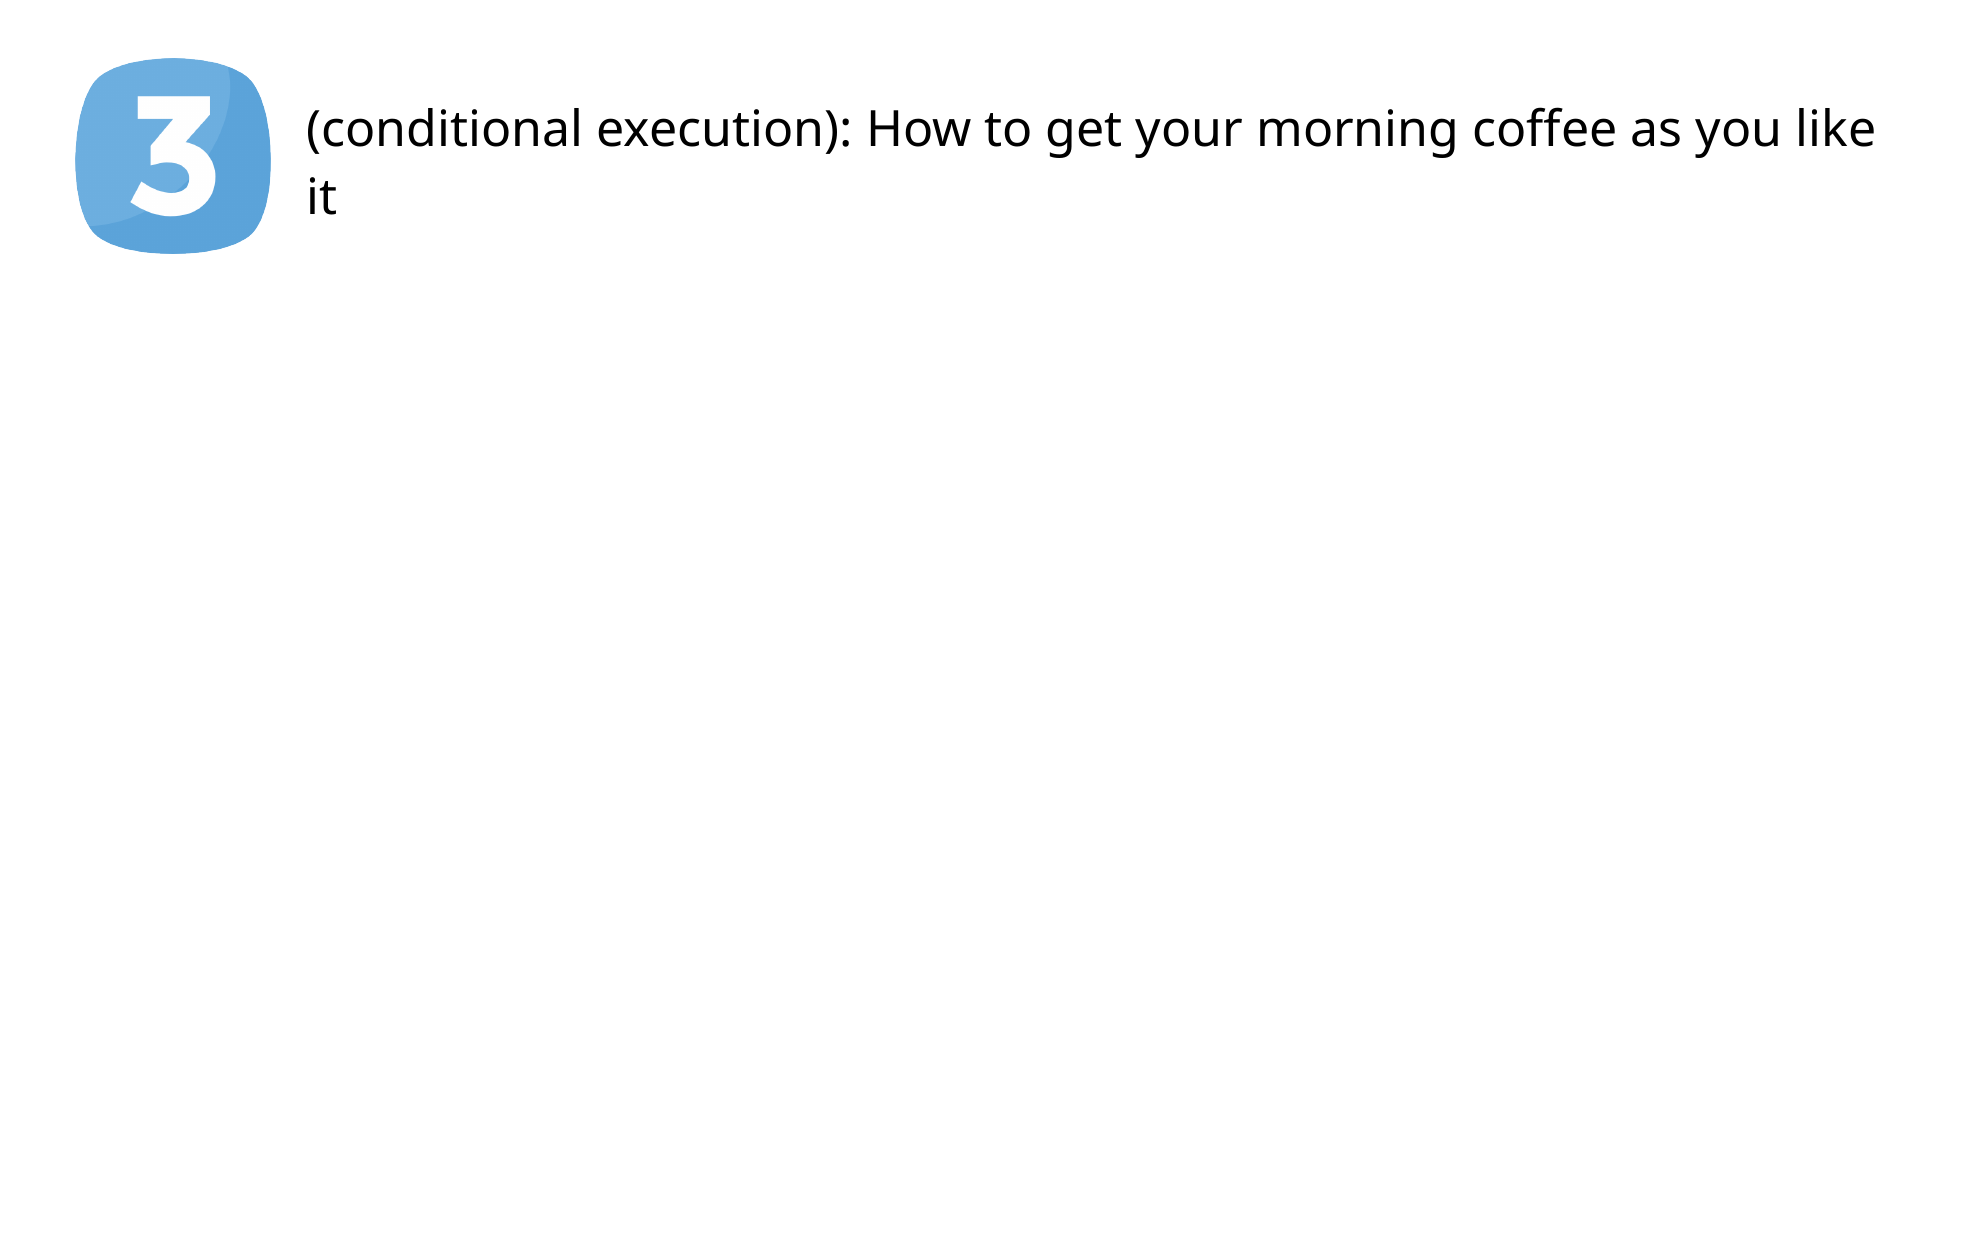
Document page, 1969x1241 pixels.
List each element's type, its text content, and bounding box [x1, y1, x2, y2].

text_box (conditional execution): How to get your morning coffee as you like it [300, 96, 1921, 226]
picture [75, 58, 271, 254]
